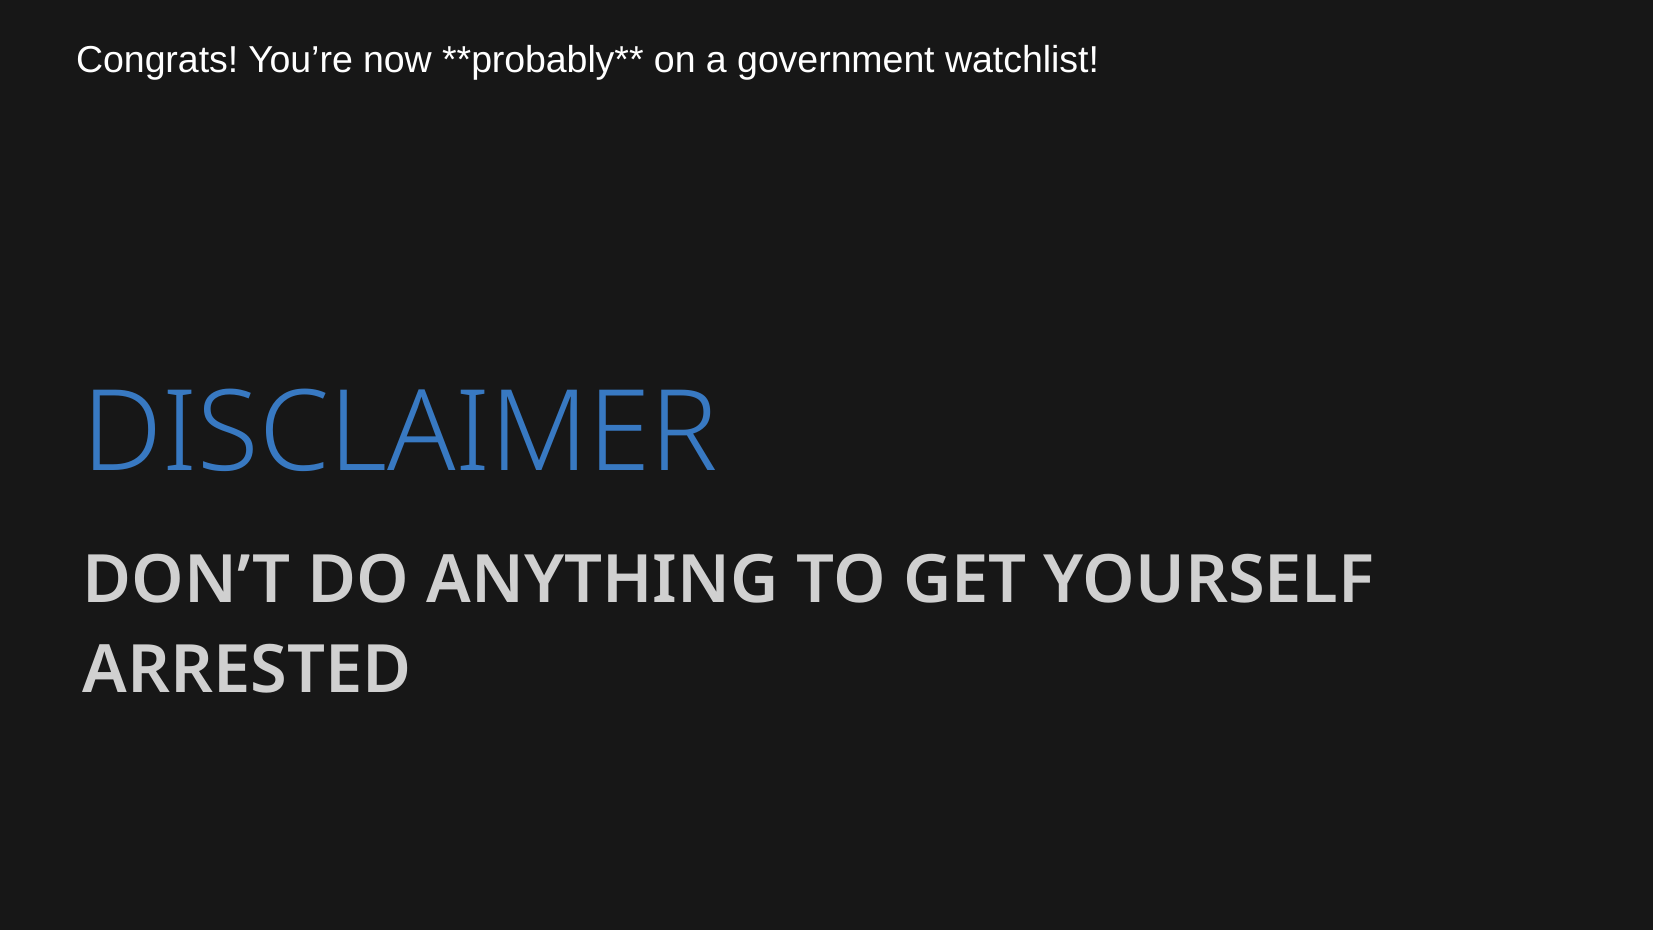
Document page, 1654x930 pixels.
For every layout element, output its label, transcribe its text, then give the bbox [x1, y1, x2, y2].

subtitle DON’T DO ANYTHING TO GET YOURSELF ARRESTED [82, 530, 1571, 757]
title DISCLAIMER [82, 84, 1571, 504]
text_box Congrats! You’re now **probably** on a government watchlist! [61, 30, 1415, 88]
